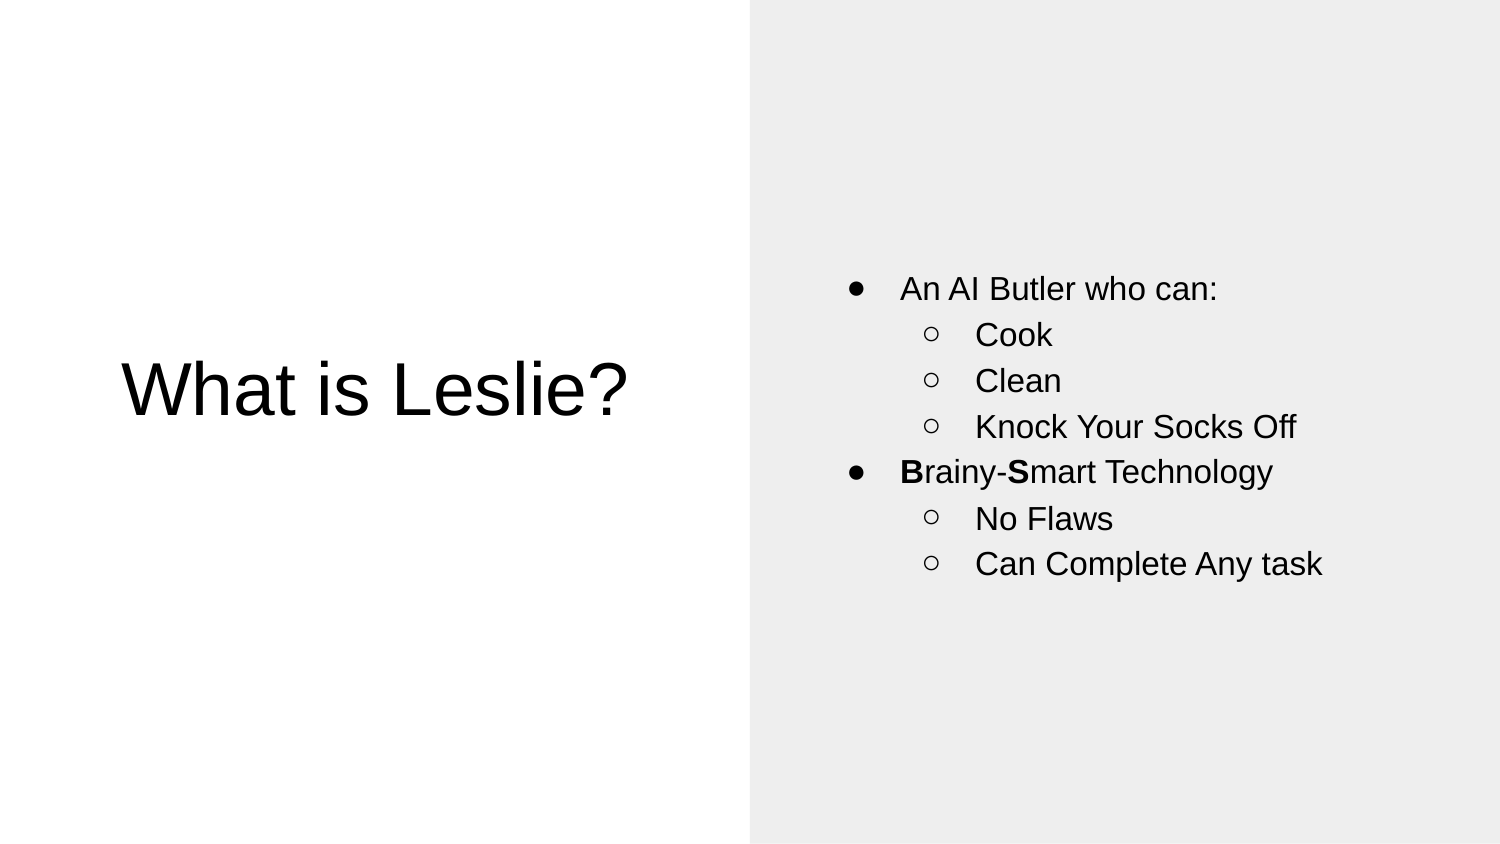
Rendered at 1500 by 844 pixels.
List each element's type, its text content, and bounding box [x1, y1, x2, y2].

title What is Leslie? [43, 202, 708, 446]
list An AI Butler who can: Cook Clean Knock Your Socks Off Brainy-Smart Technology No Flaws Can Complete Any task [810, 118, 1440, 725]
